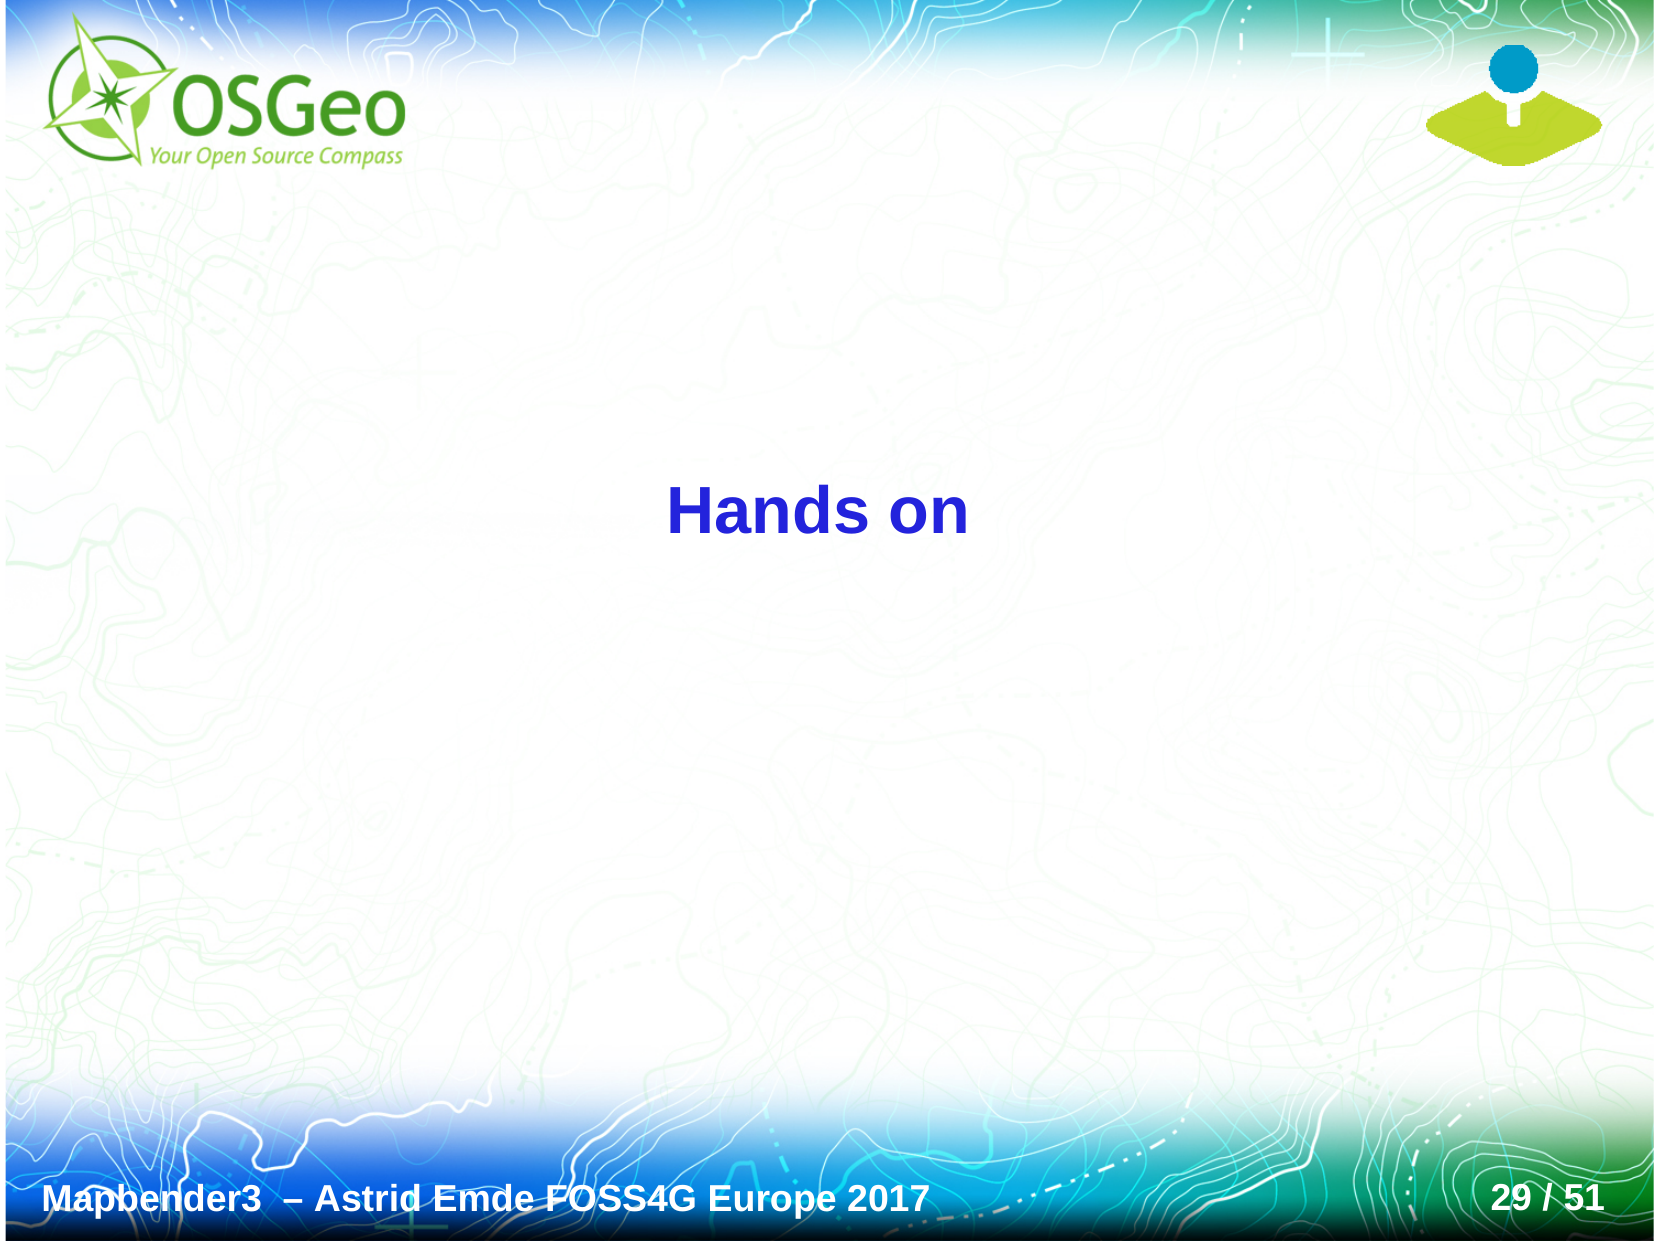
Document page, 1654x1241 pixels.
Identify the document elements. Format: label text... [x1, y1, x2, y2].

title Hands on [74, 445, 1563, 577]
picture [5, 0, 1654, 1241]
